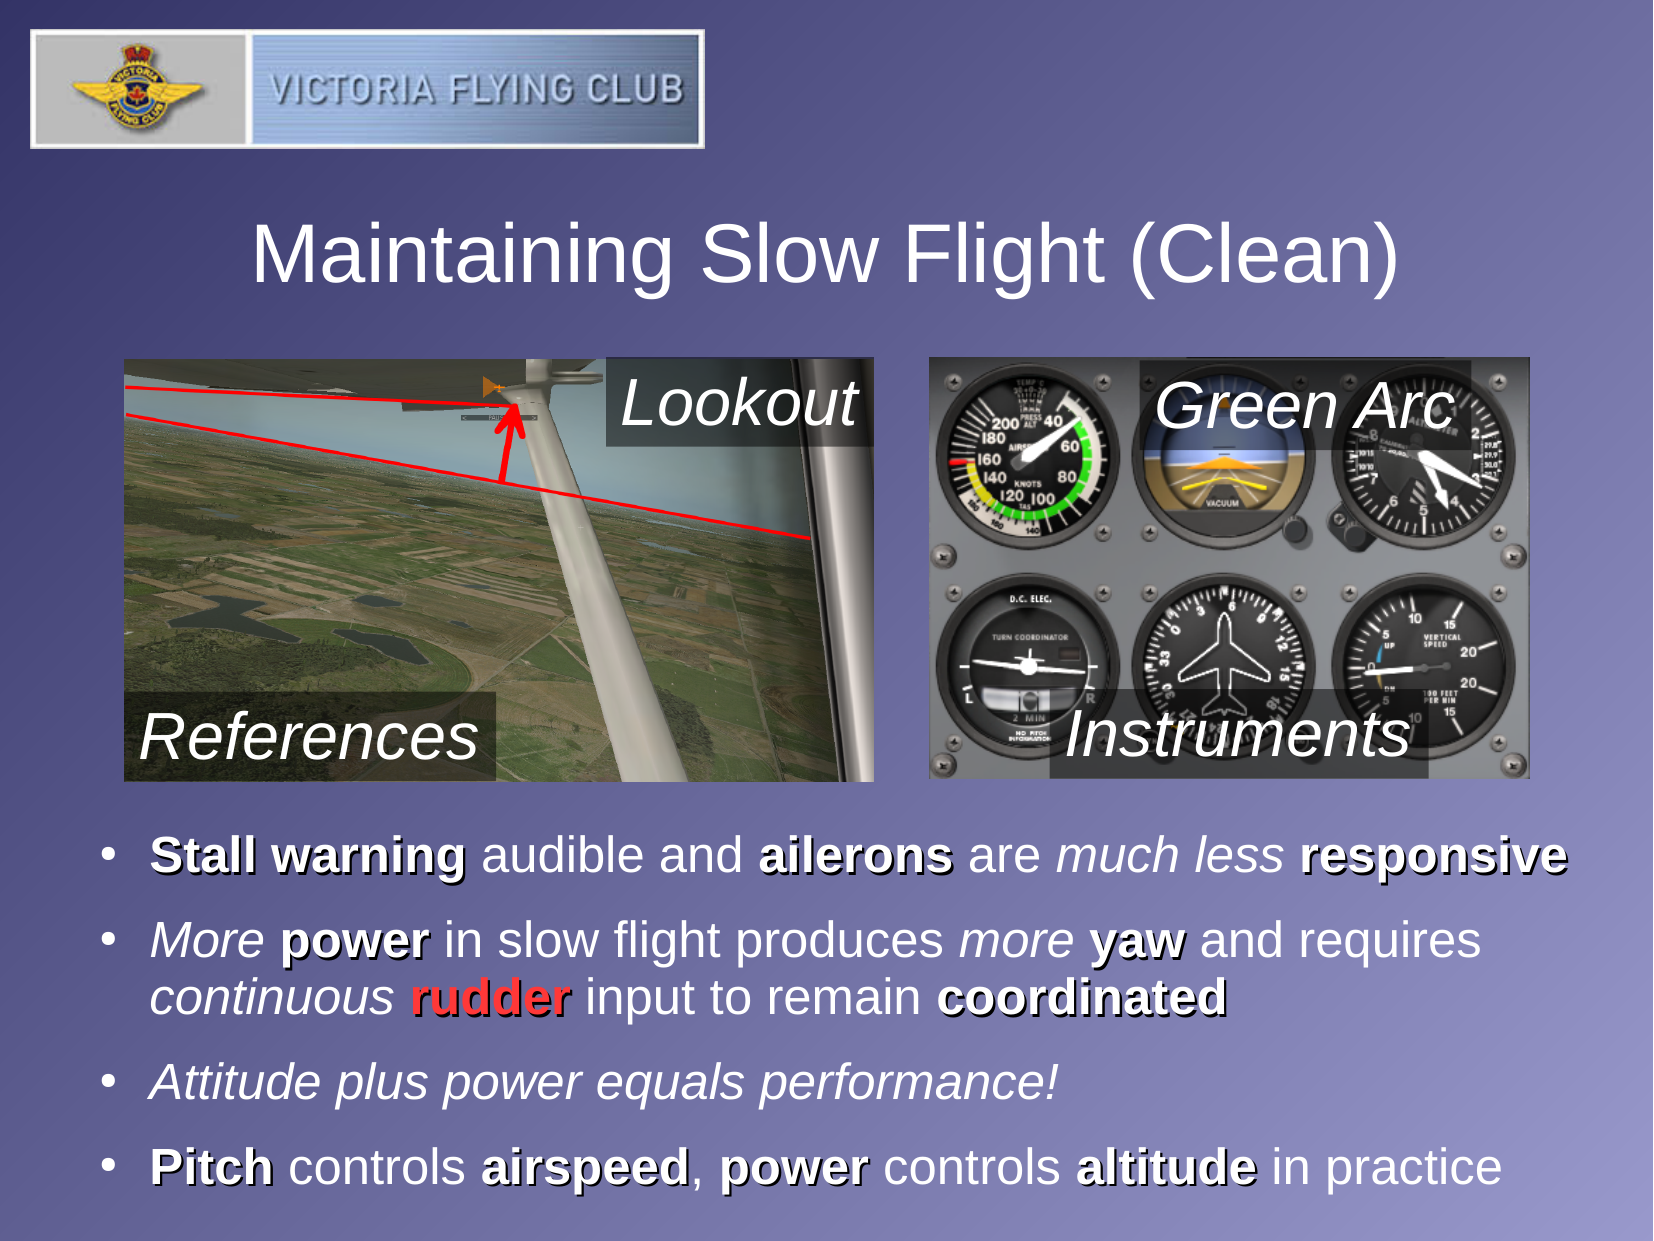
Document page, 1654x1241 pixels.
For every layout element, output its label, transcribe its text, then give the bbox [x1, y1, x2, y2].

text_box Instruments [1049, 689, 1429, 779]
text_box References [124, 691, 497, 782]
picture [124, 359, 874, 782]
title Maintaining Slow Flight (Clean) [82, 150, 1571, 358]
text_box Lookout [606, 357, 874, 447]
picture [30, 29, 705, 149]
list Stall warning audible and ailerons are much less responsive More power in slow flight produces more yaw and requires continuous rudder input to remain coordinated Attitude plus power equals performance! Pitch controls airspeed, power controls altitude in practice [82, 826, 1571, 1202]
text_box Green Arc [1139, 360, 1472, 451]
picture [929, 357, 1530, 779]
